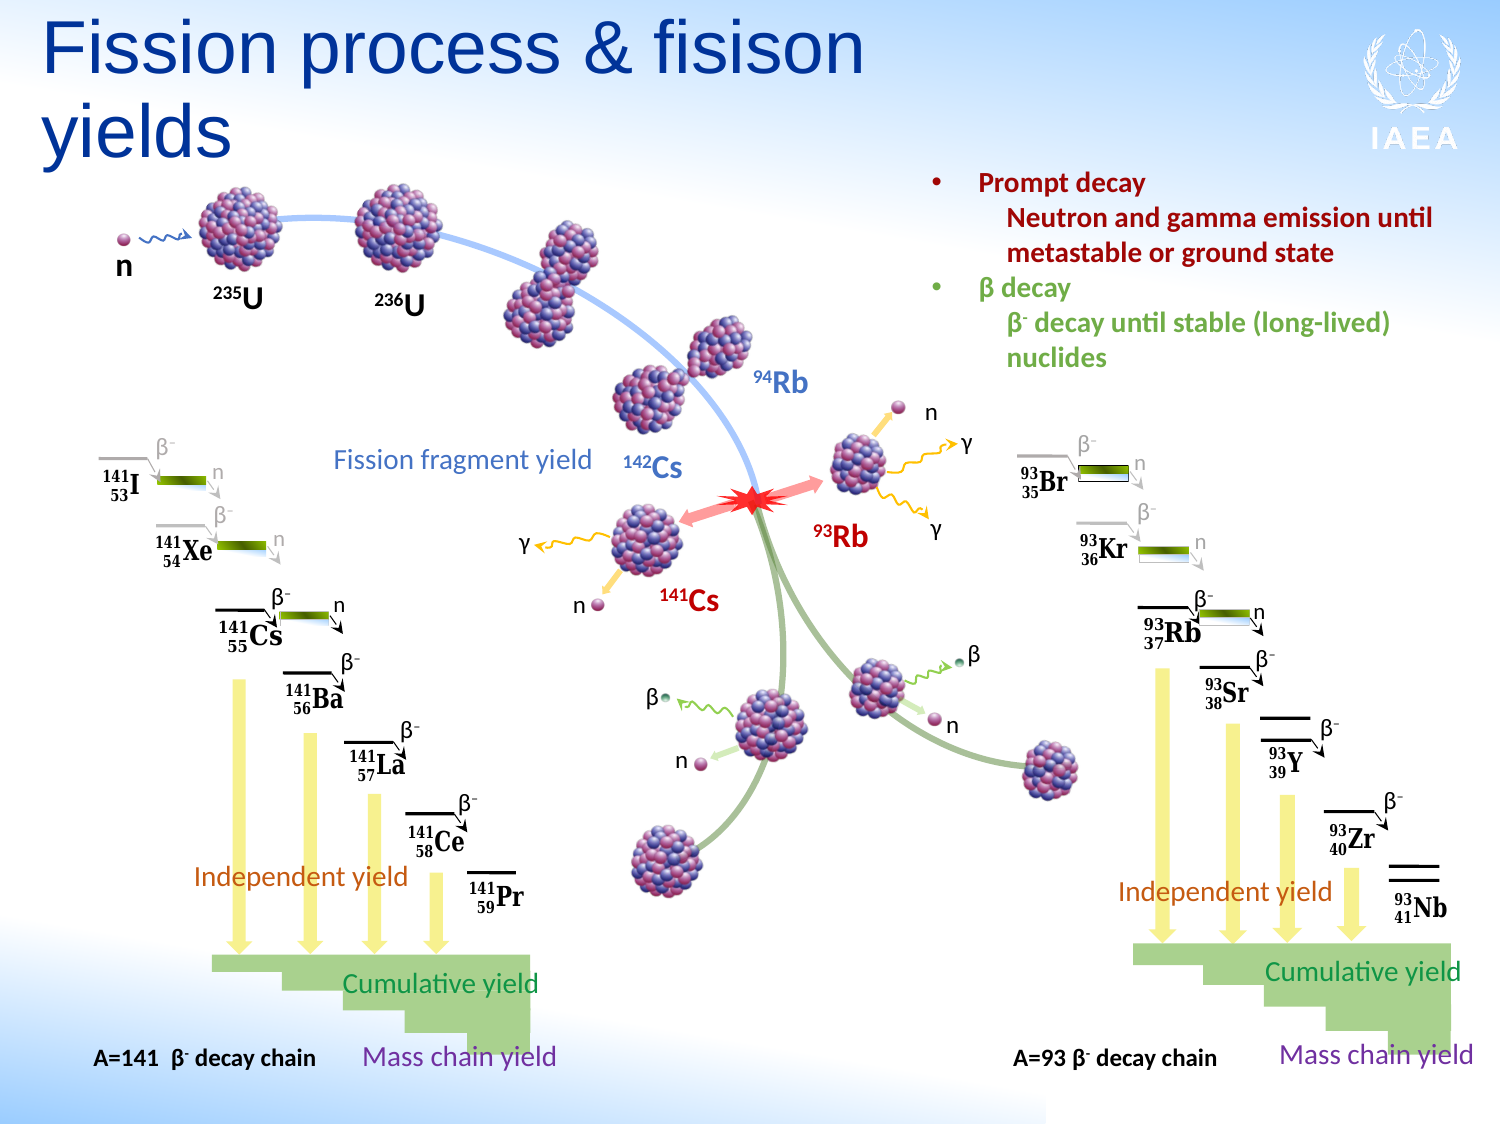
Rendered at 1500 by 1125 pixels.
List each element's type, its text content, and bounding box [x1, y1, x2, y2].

text_box n [923, 701, 983, 746]
text_box β– [140, 422, 191, 468]
text_box n [652, 735, 711, 781]
chart [463, 878, 531, 918]
text_box Fission fragment yield [318, 432, 608, 483]
picture [838, 650, 915, 729]
text_box [1225, 723, 1240, 864]
text_box [608, 568, 622, 593]
picture [624, 818, 710, 905]
chart [96, 466, 146, 506]
text_box [711, 747, 730, 762]
text_box n [197, 449, 239, 492]
chart [1074, 531, 1135, 570]
text_box 94Rb [710, 352, 852, 408]
picture [590, 299, 771, 438]
text_box [279, 611, 329, 626]
text_box n [1238, 589, 1281, 632]
text_box β– [325, 638, 376, 684]
text_box 235U [185, 268, 291, 324]
text_box [211, 872, 531, 991]
text_box β– [1304, 703, 1355, 749]
chart [1015, 464, 1075, 503]
text_box [871, 411, 893, 438]
text_box A=93 β- decay chain [998, 1034, 1233, 1079]
text_box β– [1062, 420, 1113, 466]
text_box [1336, 867, 1367, 942]
text_box [232, 679, 246, 850]
chart [343, 746, 412, 786]
text_box β– [1122, 488, 1173, 534]
text_box β [622, 672, 682, 718]
text_box Independent yield [1103, 864, 1348, 915]
text_box β [944, 630, 1004, 675]
text_box n [1179, 518, 1222, 562]
text_box β– [1240, 635, 1291, 680]
picture [180, 171, 298, 268]
chart [211, 617, 290, 657]
text_box [1133, 915, 1451, 985]
picture [728, 682, 815, 769]
text_box [1138, 546, 1189, 563]
text_box [1198, 609, 1238, 626]
title Fission process & fisison yields [41, 5, 1046, 174]
text_box 142Cs [582, 438, 723, 493]
text_box [678, 475, 824, 528]
text_box n [318, 581, 360, 625]
text_box [1155, 668, 1170, 864]
text_box [303, 733, 317, 850]
text_box Mass chain yield [347, 1029, 572, 1080]
text_box [157, 476, 197, 491]
text_box Independent yield [179, 850, 424, 900]
text_box n [550, 581, 609, 626]
chart [1199, 675, 1255, 713]
text_box [1263, 995, 1452, 1027]
picture [821, 425, 896, 505]
picture [335, 167, 459, 292]
text_box β– [385, 706, 436, 751]
picture [1011, 732, 1088, 811]
text_box [367, 793, 382, 850]
text_box [1279, 794, 1295, 864]
picture [604, 497, 690, 575]
text_box β– [1178, 575, 1229, 620]
text_box γ [495, 517, 555, 563]
text_box β– [198, 490, 252, 536]
text_box γ [906, 504, 966, 549]
text_box n [902, 387, 961, 433]
chart [1263, 744, 1310, 783]
text_box A=141 β- decay chain [78, 1034, 332, 1079]
text_box 93Rb [770, 507, 911, 562]
picture [492, 206, 619, 362]
chart [1389, 890, 1453, 928]
text_box γ [937, 417, 997, 463]
text_box [342, 1007, 531, 1029]
chart [402, 823, 471, 862]
text_box Prompt decay Neutron and gamma emission until metastable or ground state β decay β- decay until stable (long-lived) nuclides [916, 156, 1500, 381]
text_box 141Cs [619, 571, 760, 626]
picture [889, 399, 902, 415]
text_box Cumulative yield [1250, 945, 1477, 995]
picture [1363, 29, 1461, 149]
chart [279, 680, 350, 719]
text_box Cumulative yield [327, 956, 554, 1007]
text_box β– [443, 778, 494, 824]
text_box Mass chain yield [1264, 1027, 1490, 1078]
text_box n [258, 515, 300, 559]
text_box n [1119, 440, 1161, 483]
text_box [1078, 465, 1119, 482]
text_box 236U [329, 275, 471, 331]
text_box [897, 696, 923, 716]
chart [149, 533, 219, 572]
text_box β– [1368, 776, 1419, 822]
text_box [217, 541, 258, 557]
chart [1137, 615, 1209, 654]
text_box n [94, 235, 154, 291]
chart [1324, 821, 1381, 860]
text_box β– [256, 573, 307, 619]
